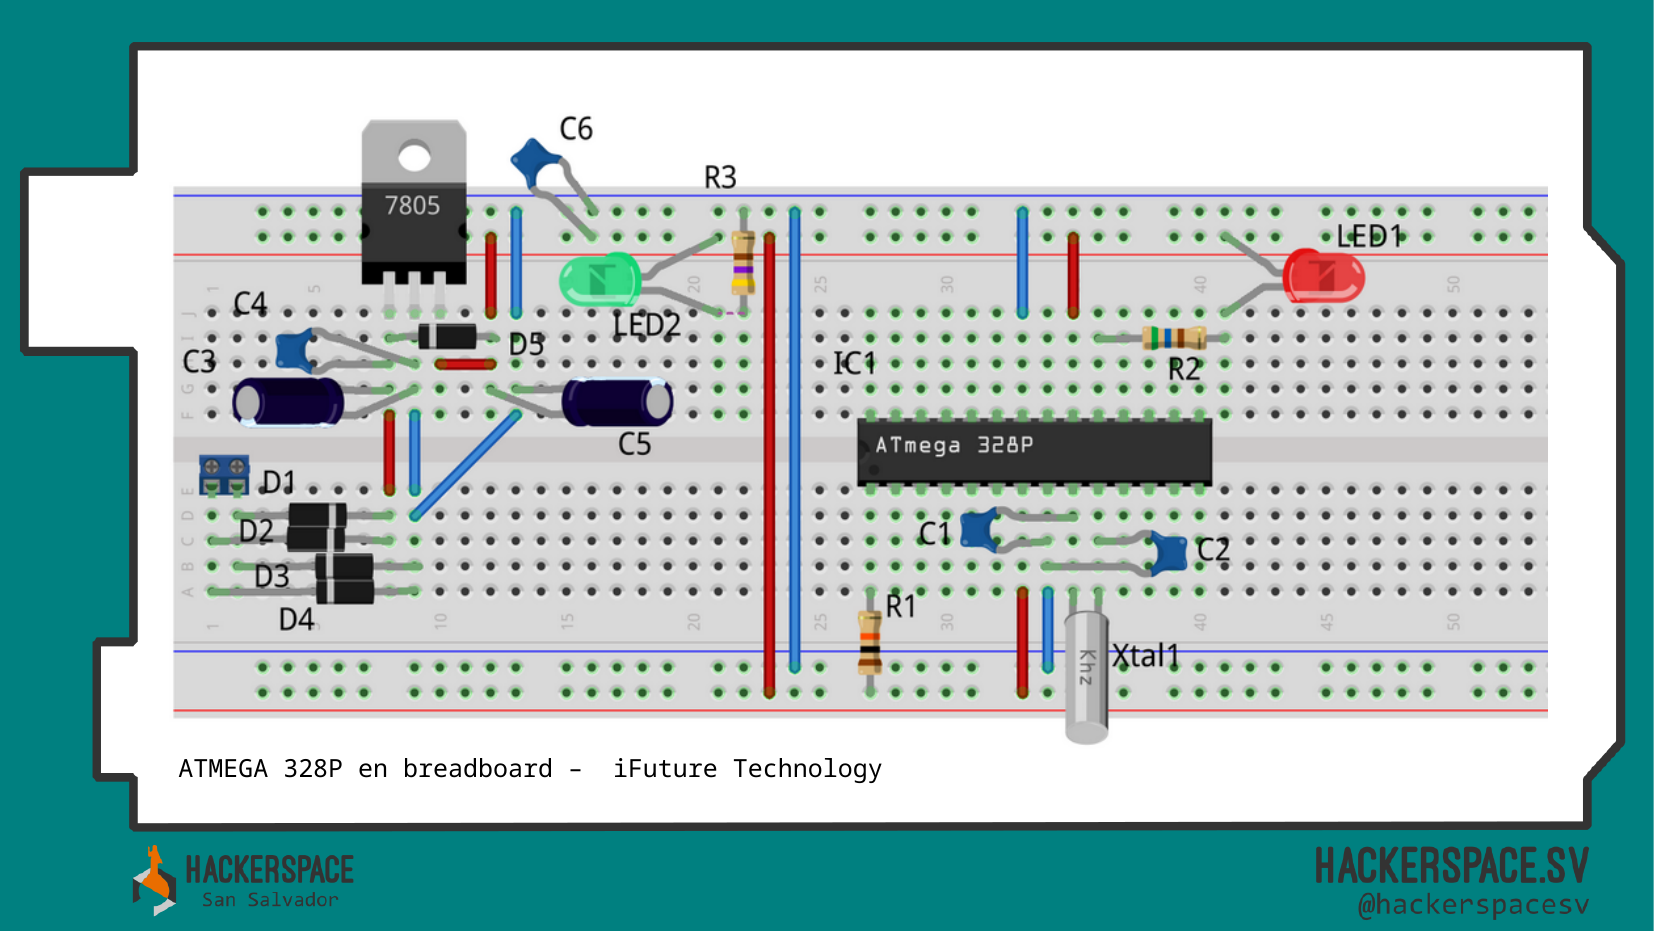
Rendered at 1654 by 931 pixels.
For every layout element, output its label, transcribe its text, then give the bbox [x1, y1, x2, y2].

picture [0, 0, 1654, 931]
text_box ATMEGA 328P en breadboard – iFuture Technology [163, 742, 854, 783]
